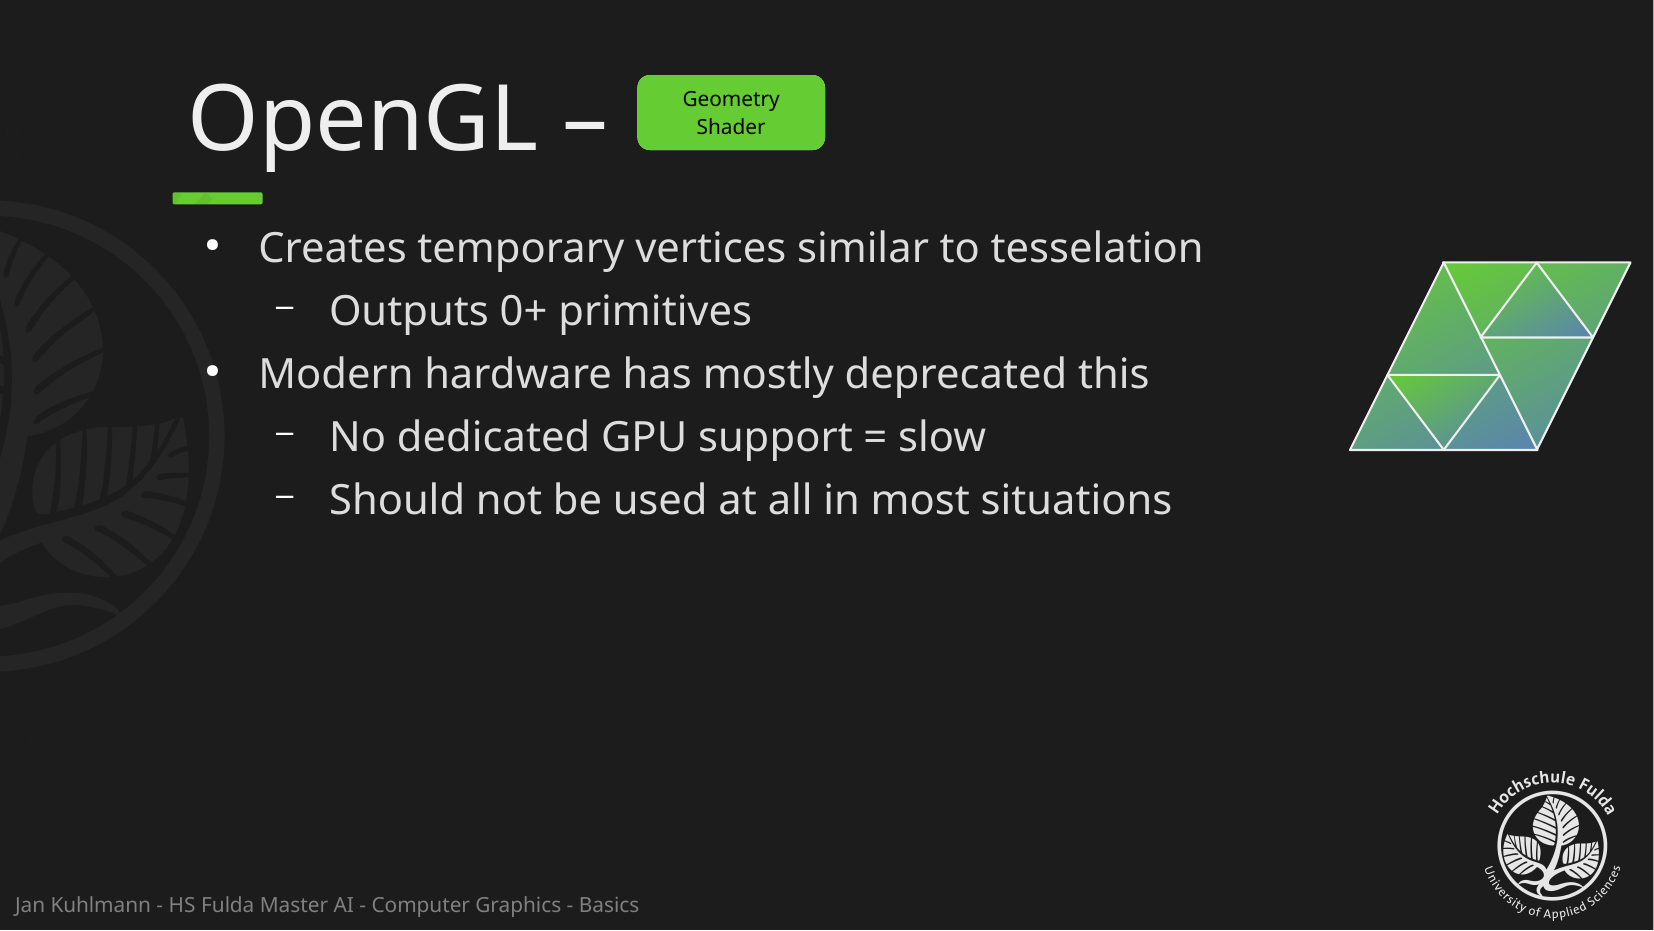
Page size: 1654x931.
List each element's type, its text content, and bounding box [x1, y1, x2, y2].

picture [1485, 771, 1620, 921]
title OpenGL – [187, 37, 1571, 193]
text_box [1349, 262, 1631, 451]
text_box Geometry Shader [637, 75, 826, 151]
list Creates temporary vertices similar to tesselation Outputs 0+ primitives Modern hardware has mostly deprecated this No dedicated GPU support = slow Should not be used at all in most situations [187, 217, 1571, 758]
